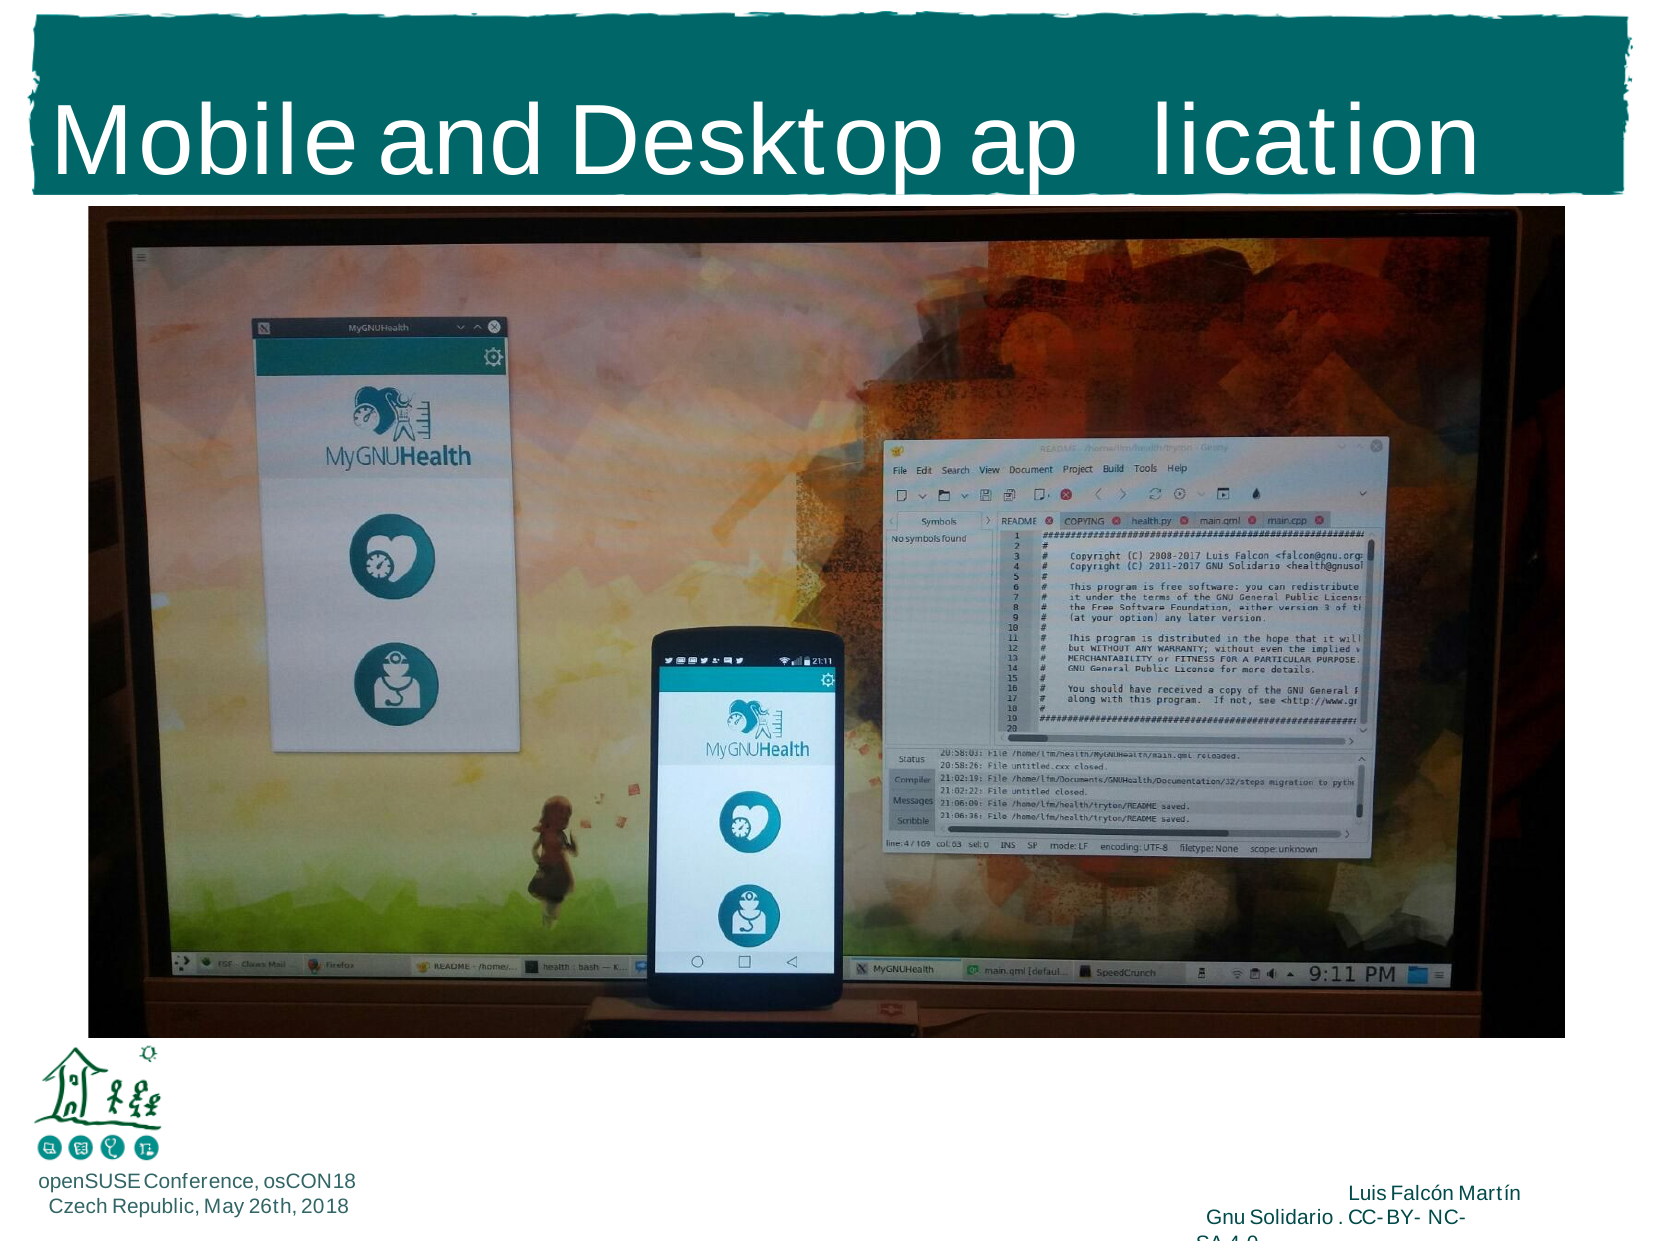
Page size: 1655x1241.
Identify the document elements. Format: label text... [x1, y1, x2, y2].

text_box openSUSEConference,osCON18 CzechRepublic,May26th,2018 [36, 1167, 361, 1218]
text_box LuisFalcónMartín GnuSolidario.CC-BY-NC-SA4.0 [1193, 1179, 1531, 1230]
text_box [88, 207, 1565, 1037]
title MobileandDesktopap lication [48, 74, 1607, 179]
